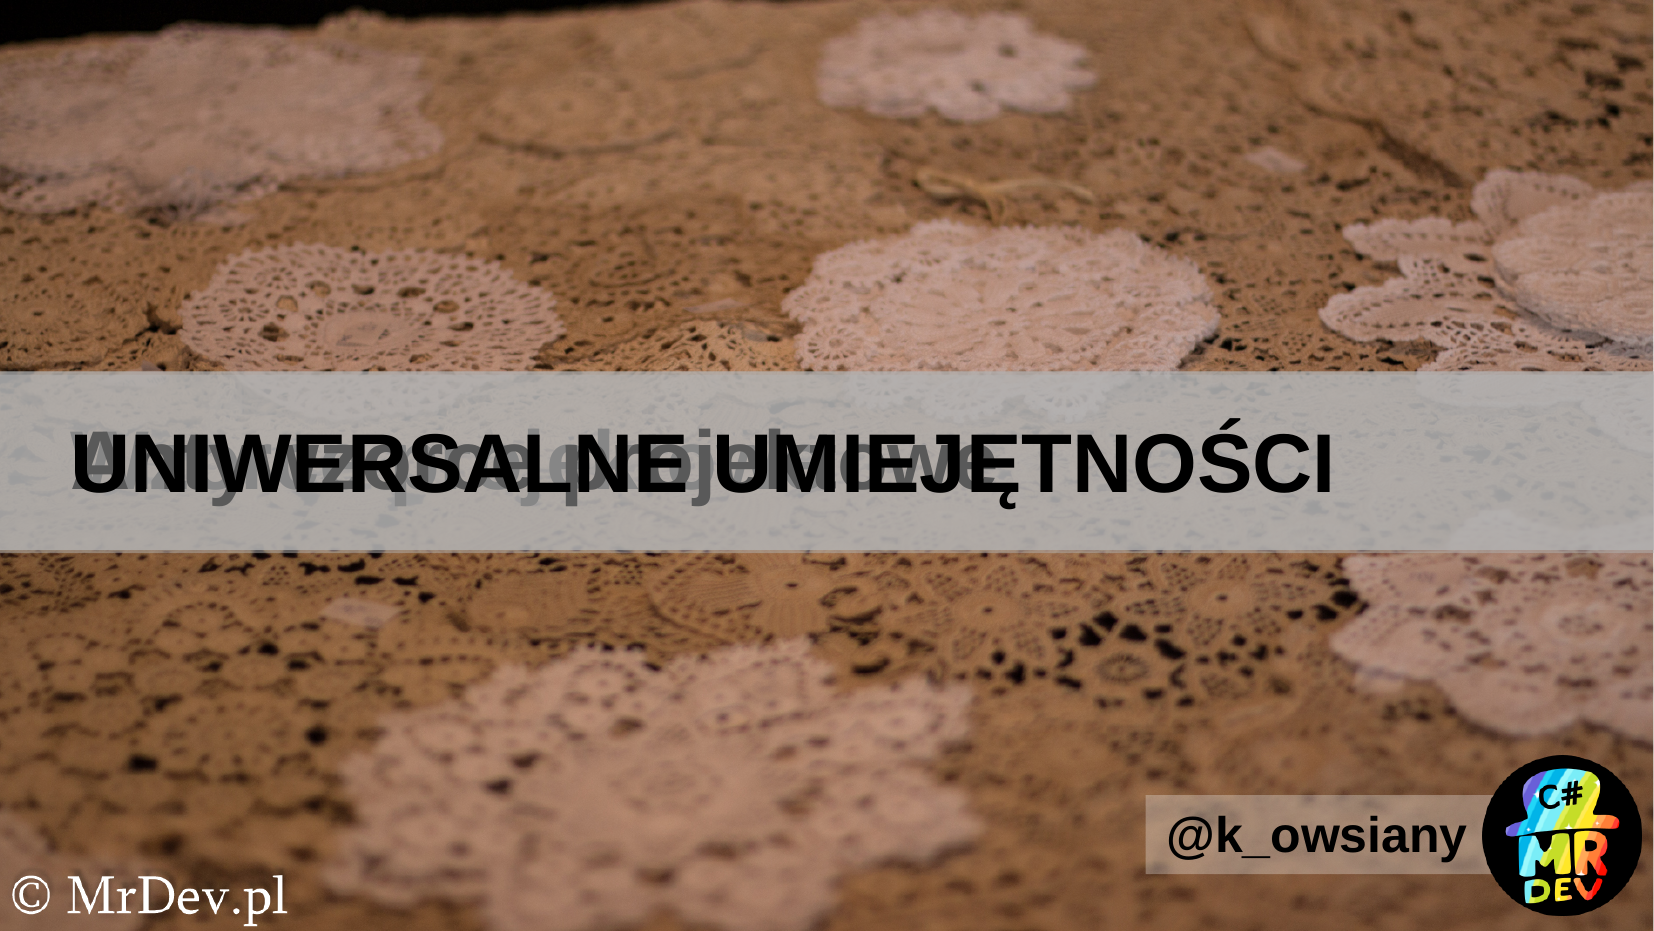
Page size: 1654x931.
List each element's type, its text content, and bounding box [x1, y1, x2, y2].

text_box UNIWERSALNE UMIEJĘTNOŚCI [0, 374, 1654, 554]
text_box @k_owsiany [1145, 795, 1482, 875]
picture [0, 0, 1654, 371]
picture [0, 554, 1654, 931]
